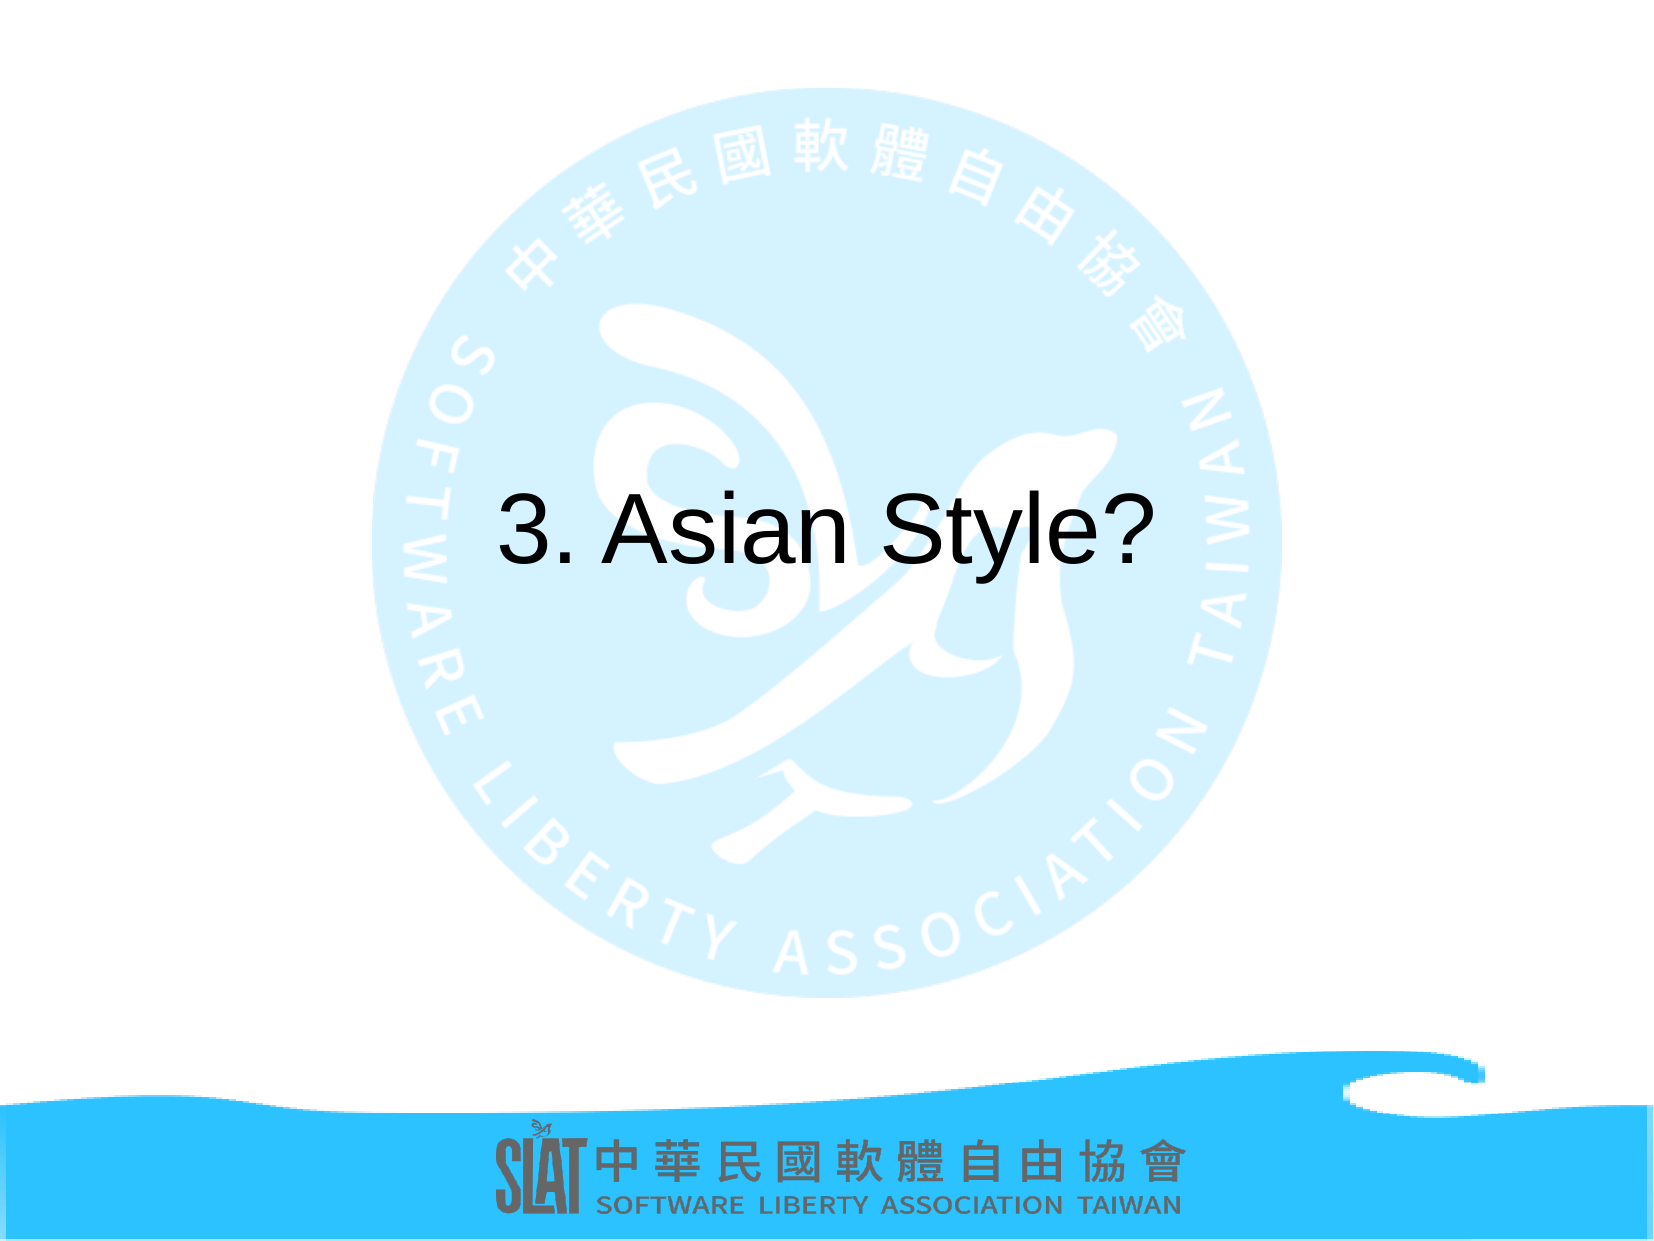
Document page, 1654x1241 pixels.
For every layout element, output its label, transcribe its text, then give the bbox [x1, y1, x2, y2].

picture [0, 1051, 1654, 1241]
subtitle 3. Asian Style? [82, 49, 1571, 1010]
